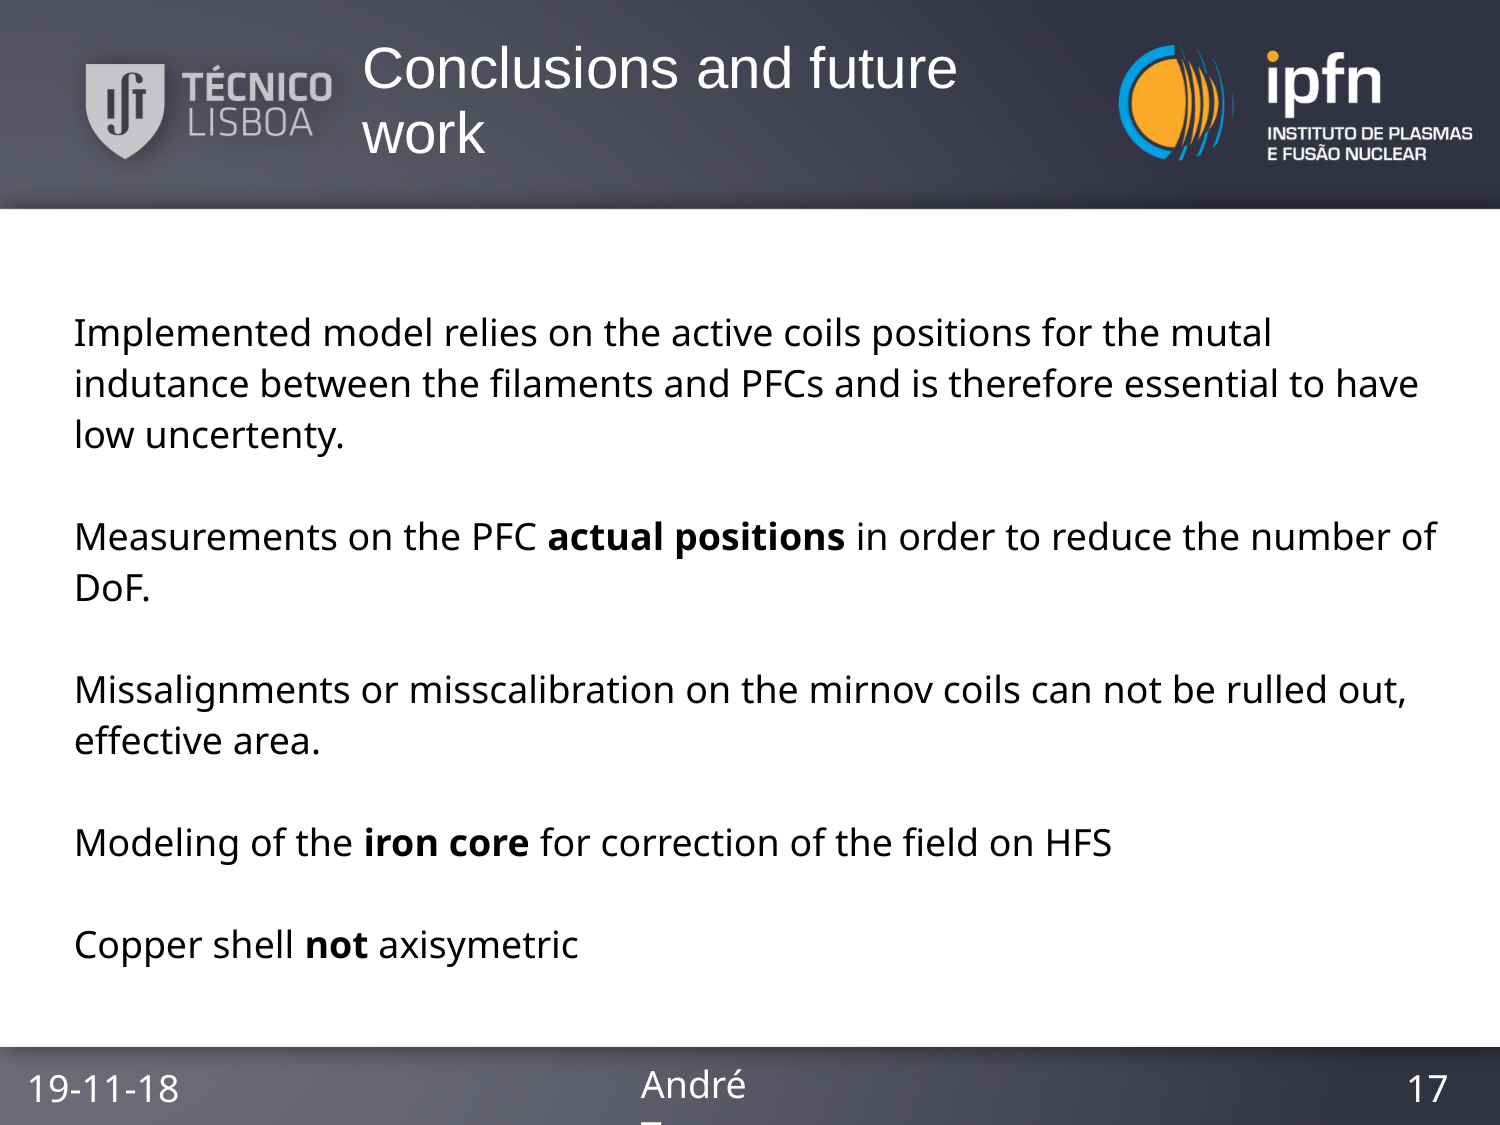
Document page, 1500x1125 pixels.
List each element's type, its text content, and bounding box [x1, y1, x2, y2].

title Conclusions and future work [362, 23, 1087, 178]
picture [0, 0, 1500, 1125]
text_box Implemented model relies on the active coils positions for the mutal indutance between the filaments and PFCs and is therefore essential to have low uncertenty. Measurements on the PFC actual positions in order to reduce the number of DoF. Missalignments or misscalibration on the mirnov coils can not be rulled out, effective area. Modeling of the iron core for correction of the field on HFS Copper shell not axisymetric [59, 248, 1453, 925]
